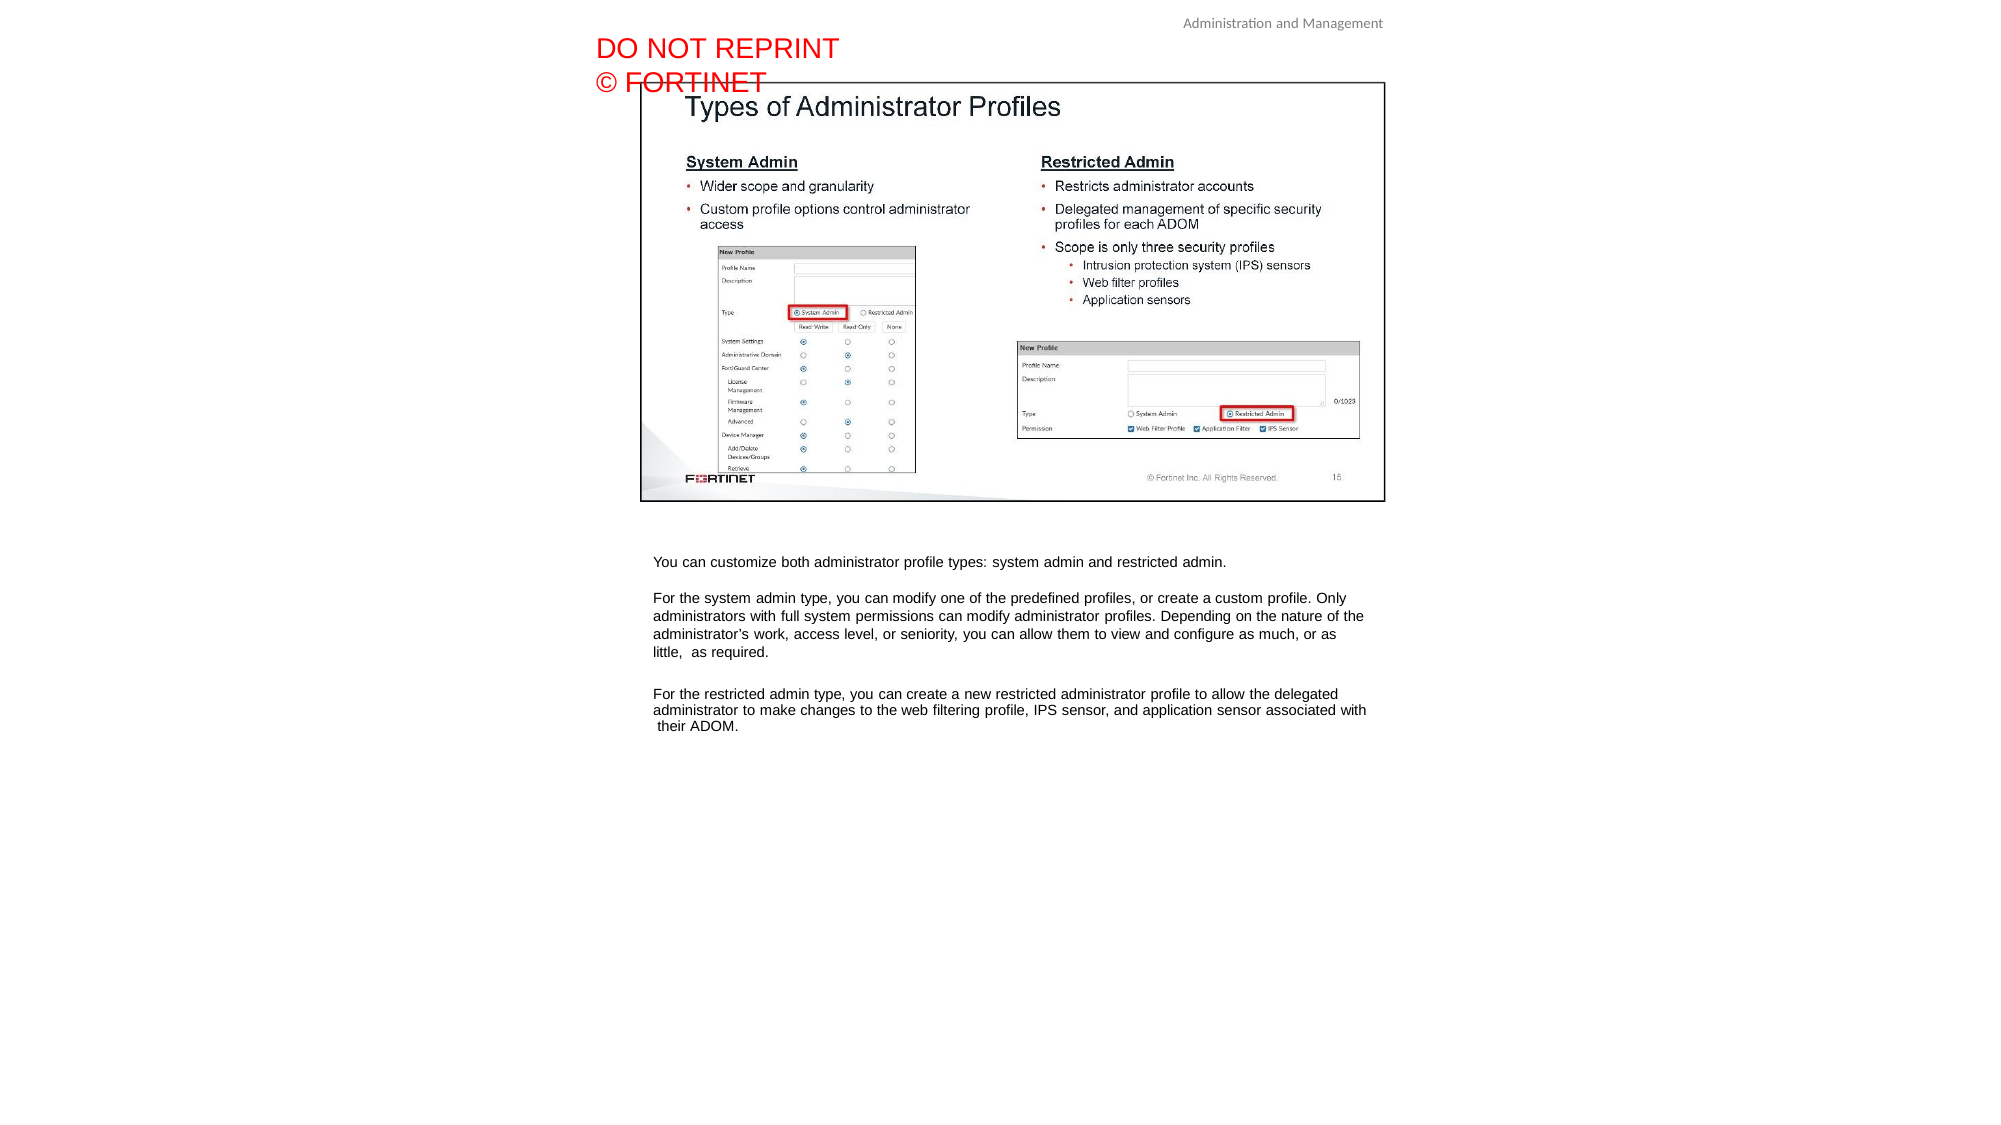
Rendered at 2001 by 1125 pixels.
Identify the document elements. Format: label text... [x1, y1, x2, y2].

picture [642, 92, 1362, 500]
text_box [640, 81, 1386, 502]
text_box DO NOT REPRINT © FORTINET [594, 28, 841, 98]
text_box You can customize both administrator profile types: system admin and restricted admin. For the system admin type, you can modify one of the predefined profiles, or create a custom profile. Only administrators with full system permissions can modify administrator profiles. Depending on the nature of the administrator’s work, access level, or seniority, you can allow them to view and configure as much, or as little, as required. For the restricted admin type, you can create a new restricted administrator profile to allow the delegated administrator to make changes to the web filtering profile, IPS sensor, and application sensor associated with their ADOM. [651, 550, 1371, 738]
text_box Administration and Management [1181, 11, 1386, 32]
